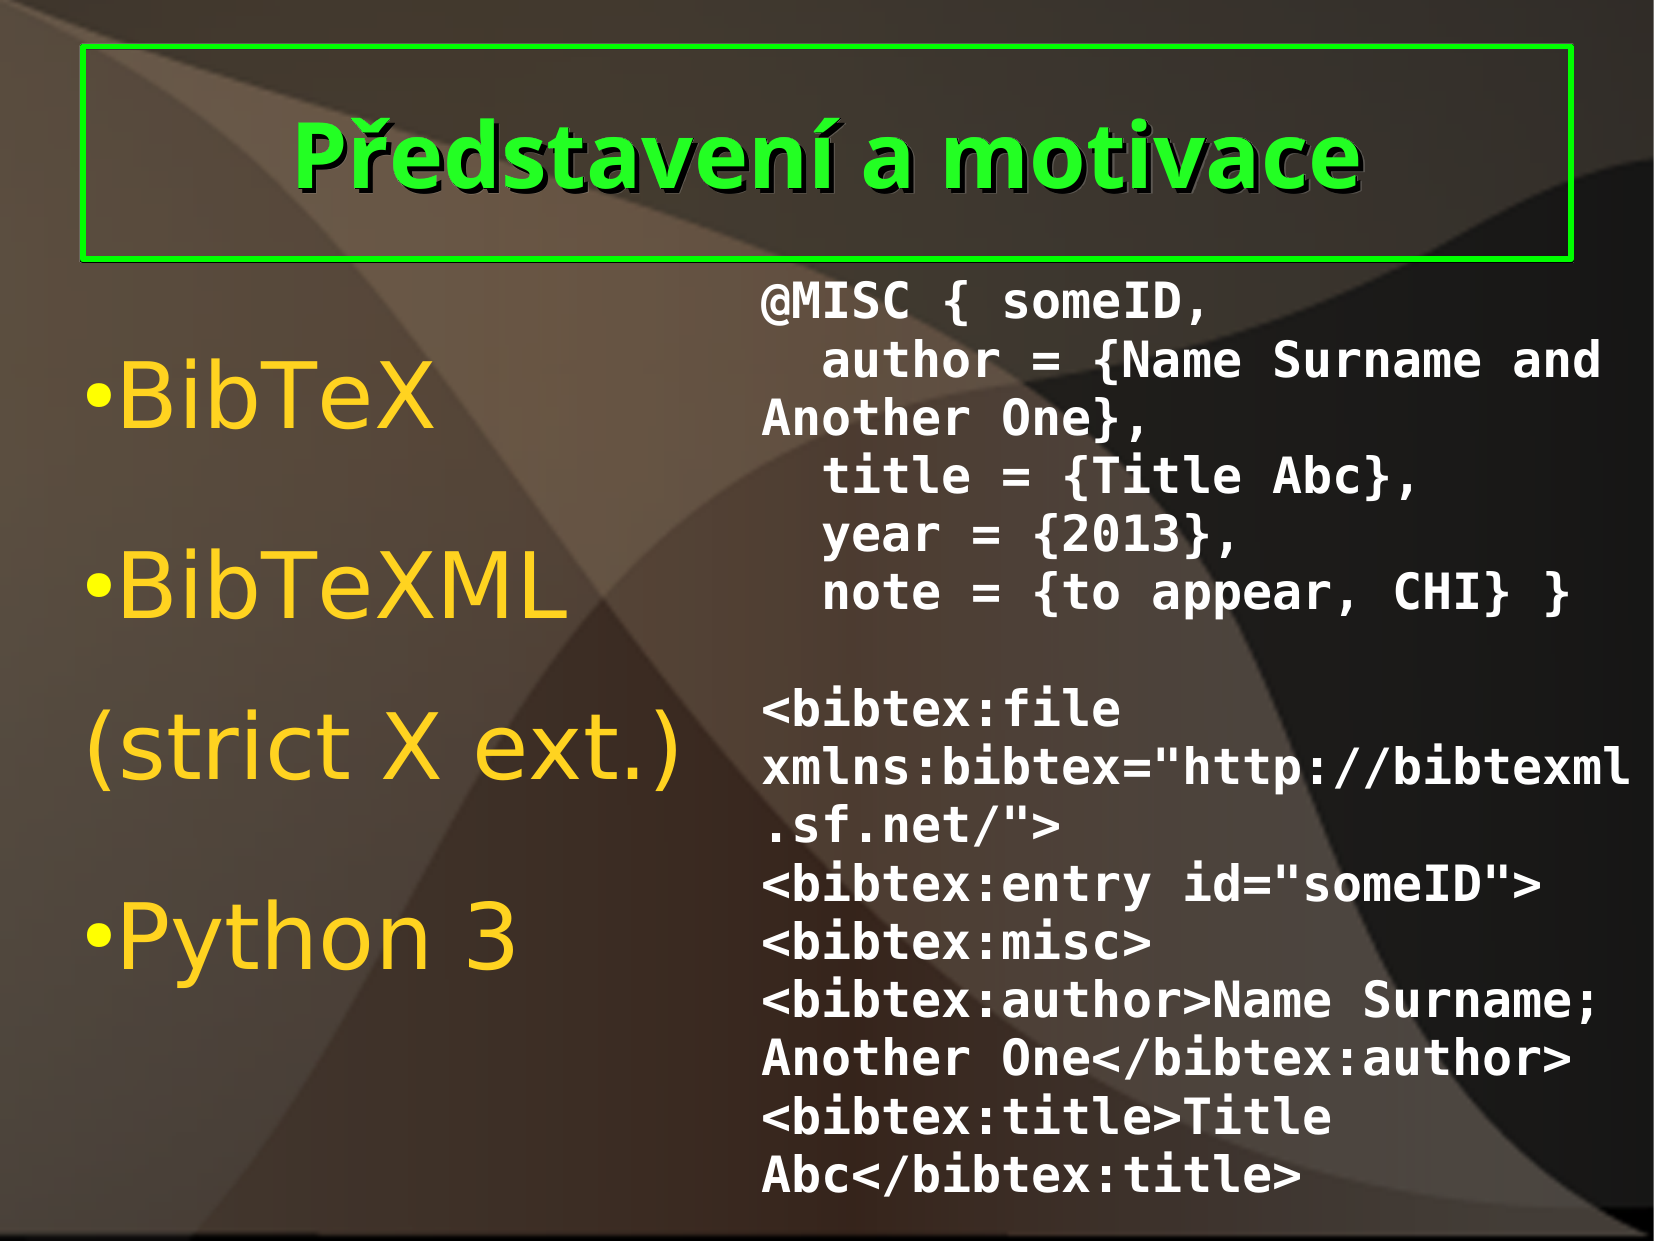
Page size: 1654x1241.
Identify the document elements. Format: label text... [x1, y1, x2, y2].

list BibTeX BibTeXML (strict X ext.) Python 3 [82, 290, 690, 1010]
list @MISC { someID, author = {Name Surname and Another One}, title = {Title Abc}, year = {2013}, note = {to appear, CHI} } <bibtex:file xmlns:bibtex="http://bibtexml.sf.net/"> <bibtex:entry id="someID"> <bibtex:misc> <bibtex:author>Name Surname; Another One</bibtex:author> <bibtex:title>Title Abc</bibtex:title> [690, 272, 1654, 1205]
title Představení a motivace [82, 46, 1571, 260]
picture [0, 0, 1654, 1241]
